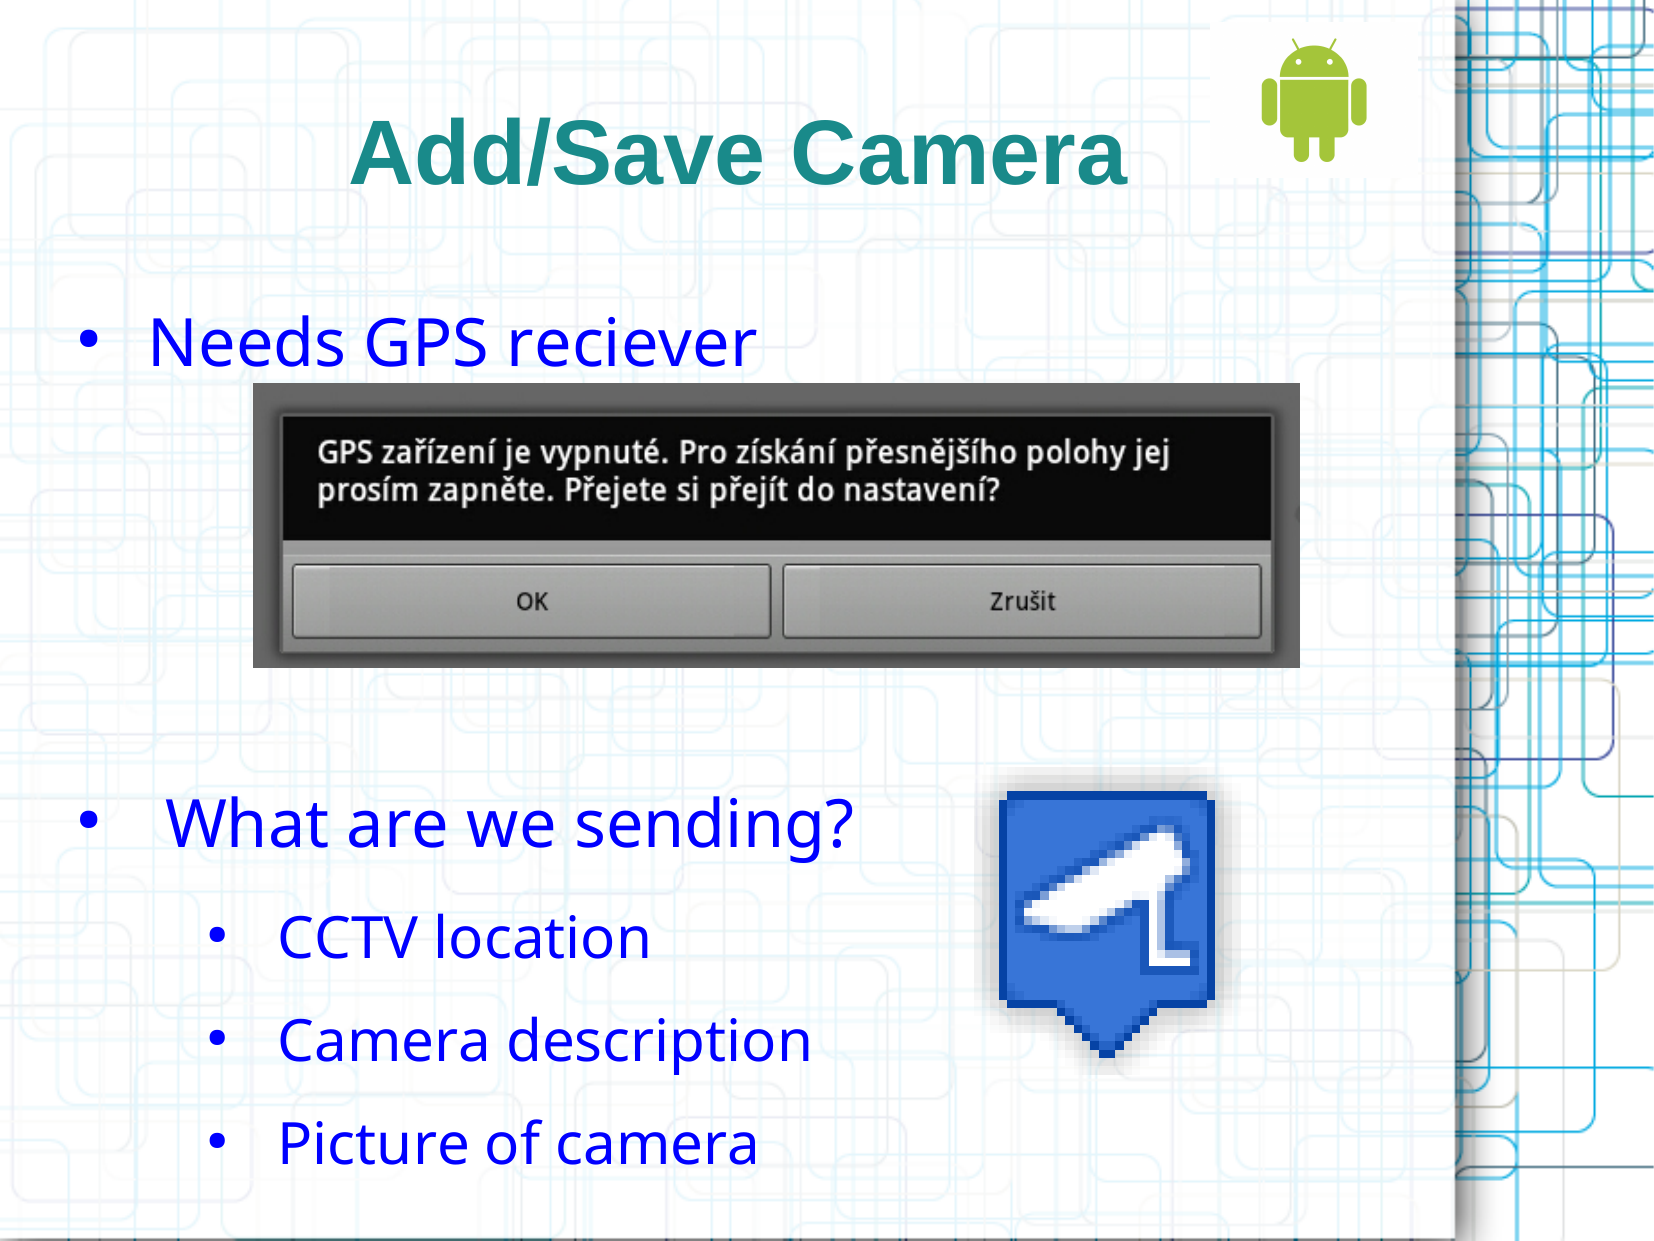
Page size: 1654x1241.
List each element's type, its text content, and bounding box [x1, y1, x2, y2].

picture [0, 0, 1654, 1241]
title Add/Save Camera [59, 49, 1418, 257]
list Needs GPS reciever What are we sending? CCTV location Camera description Picture of camera [76, 295, 1388, 1159]
